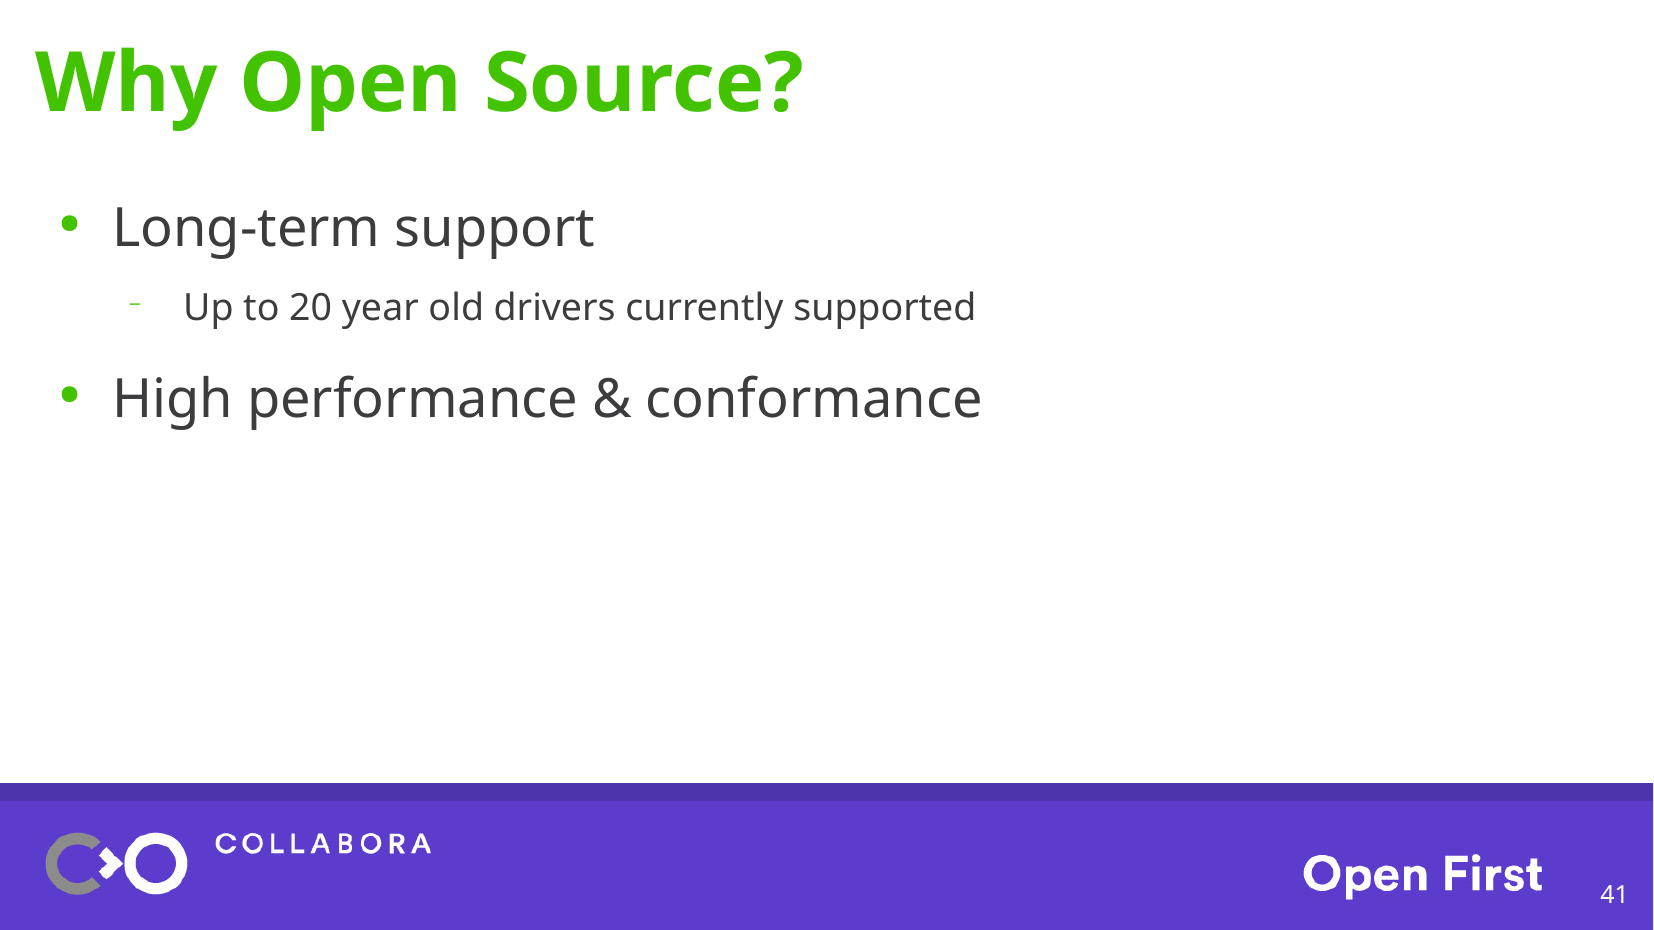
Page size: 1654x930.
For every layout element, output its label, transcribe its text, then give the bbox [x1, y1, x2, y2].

picture [0, 0, 1654, 930]
title Why Open Source? [35, 28, 1608, 192]
list Long-term support Up to 20 year old drivers currently supported High performance & conformance [41, 160, 1613, 804]
